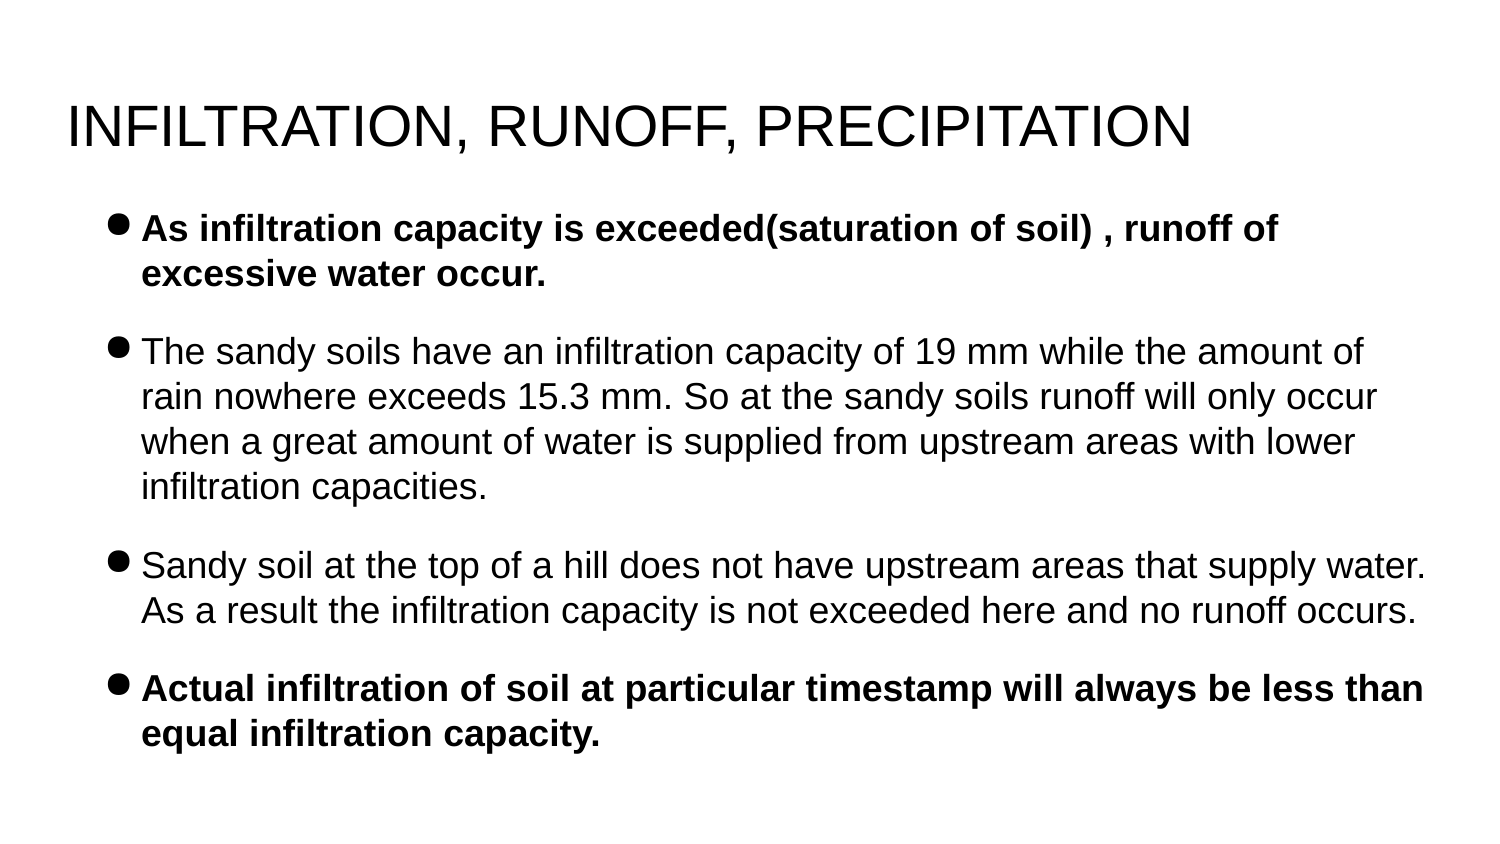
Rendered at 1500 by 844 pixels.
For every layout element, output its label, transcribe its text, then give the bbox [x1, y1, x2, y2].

title INFILTRATION, RUNOFF, PRECIPITATION [51, 72, 1449, 167]
list As infiltration capacity is exceeded(saturation of soil) , runoff of excessive water occur. The sandy soils have an infiltration capacity of 19 mm while the amount of rain nowhere exceeds 15.3 mm. So at the sandy soils runoff will only occur when a great amount of water is supplied from upstream areas with lower infiltration capacities. Sandy soil at the top of a hill does not have upstream areas that supply water. As a result the infiltration capacity is not exceeded here and no runoff occurs. Actual infiltration of soil at particular timestamp will always be less than equal infiltration capacity. [51, 189, 1449, 797]
